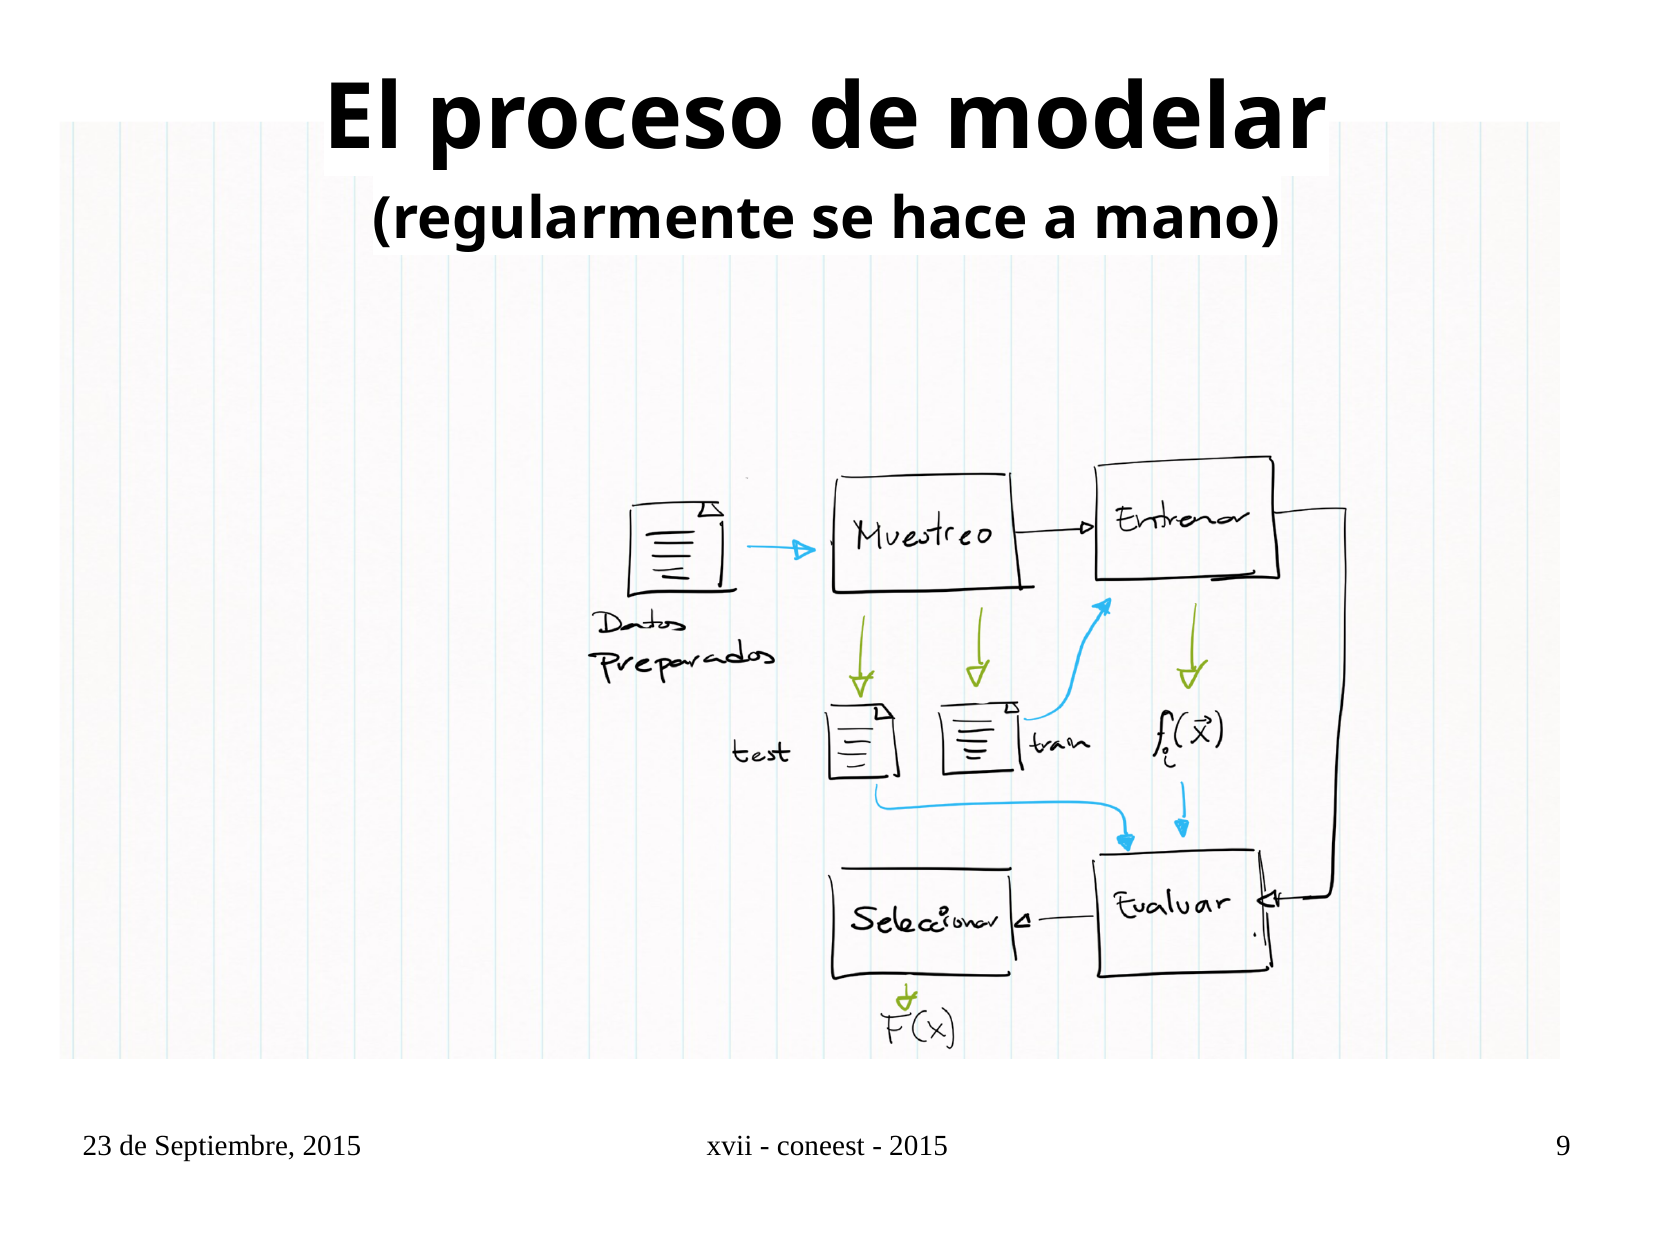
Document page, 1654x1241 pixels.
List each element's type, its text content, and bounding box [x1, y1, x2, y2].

picture [59, 121, 1560, 1059]
title El proceso de modelar (regularmente se hace a mano) [82, 49, 1571, 257]
